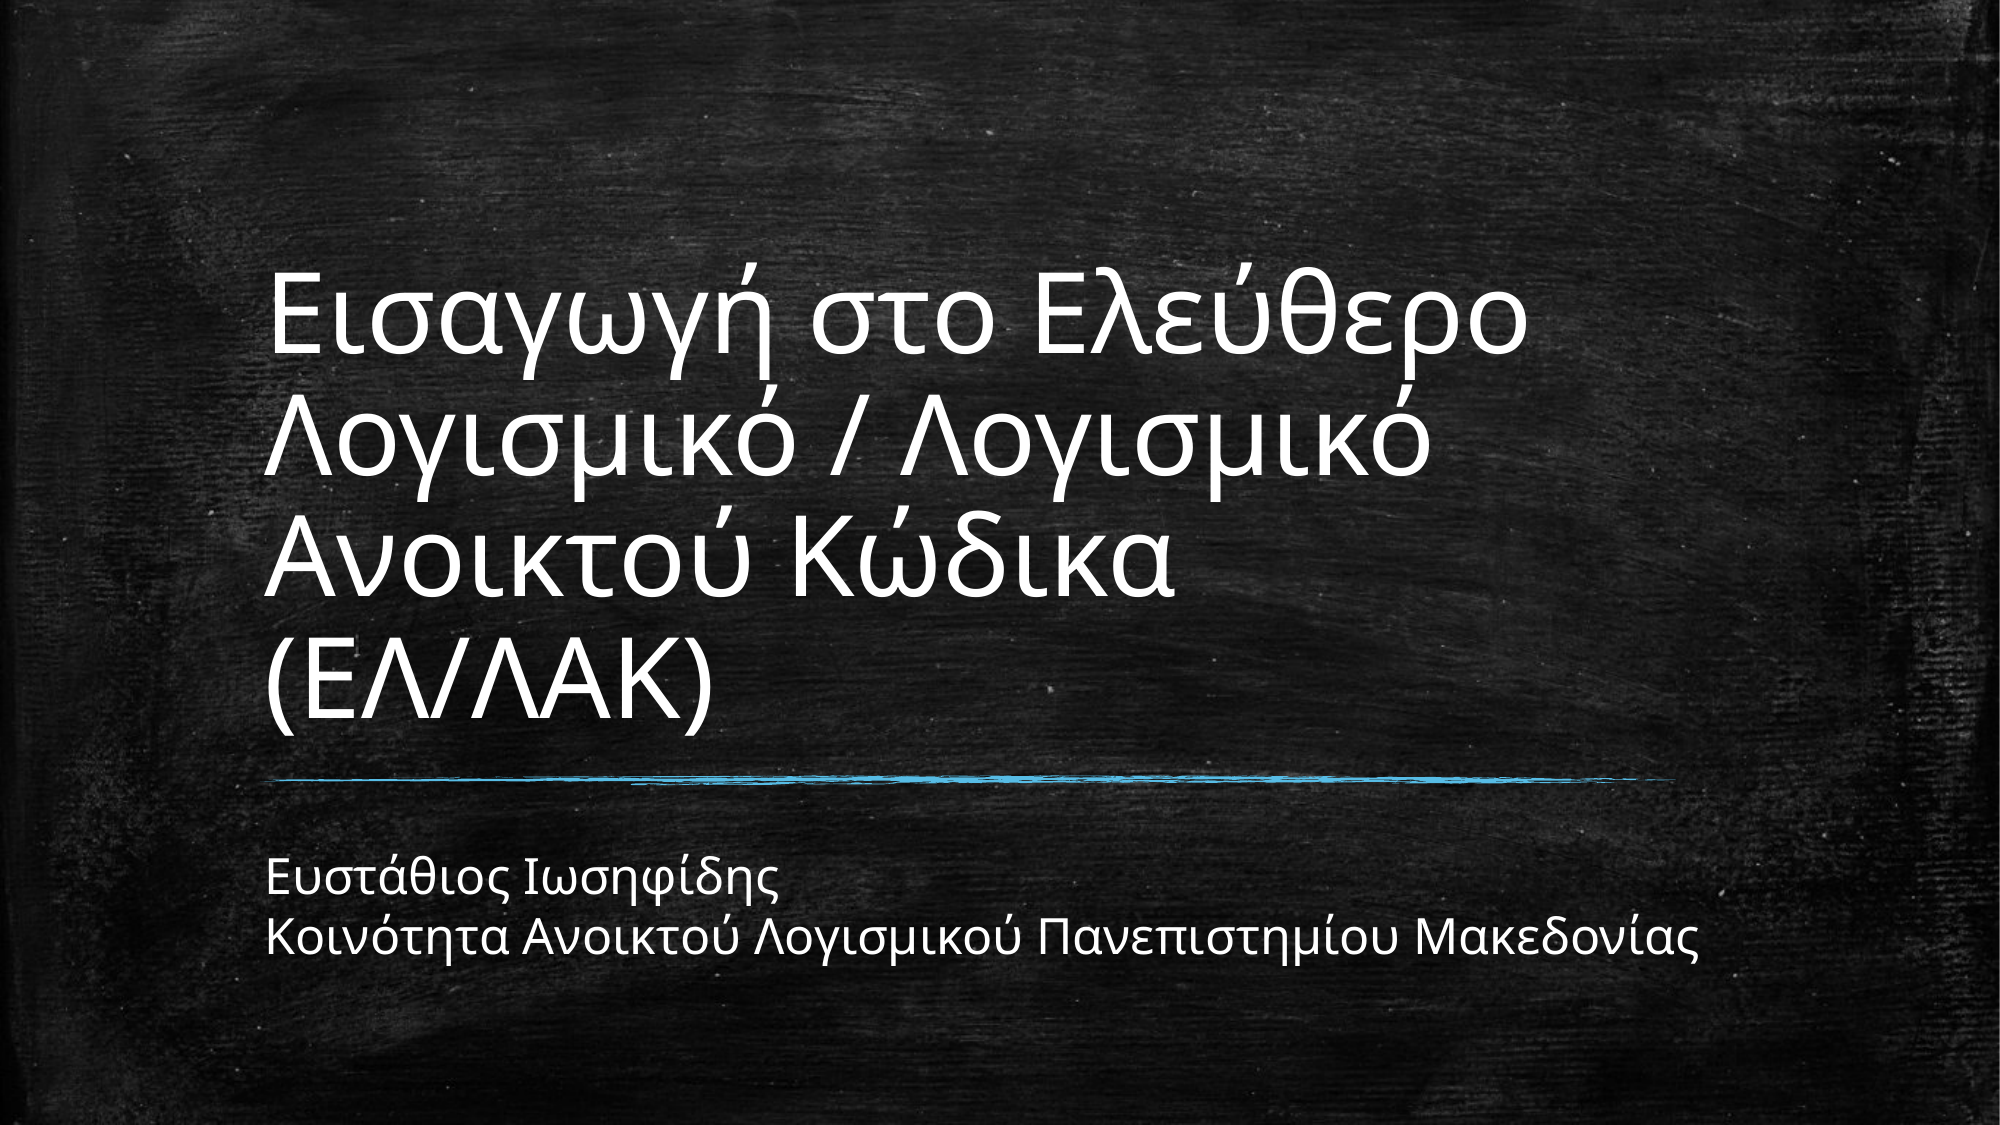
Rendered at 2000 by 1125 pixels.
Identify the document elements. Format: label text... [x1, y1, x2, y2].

title Εισαγωγή στο Ελεύθερο Λογισμικό / Λογισμικό Ανοικτού Κώδικα (ΕΛ/ΛΑΚ) [249, 312, 1750, 750]
subtitle Ευστάθιος Ιωσηφίδης Κοινότητα Ανοικτού Λογισμικού Πανεπιστημίου Μακεδονίας [249, 837, 1750, 1013]
picture [0, 0, 2000, 1125]
